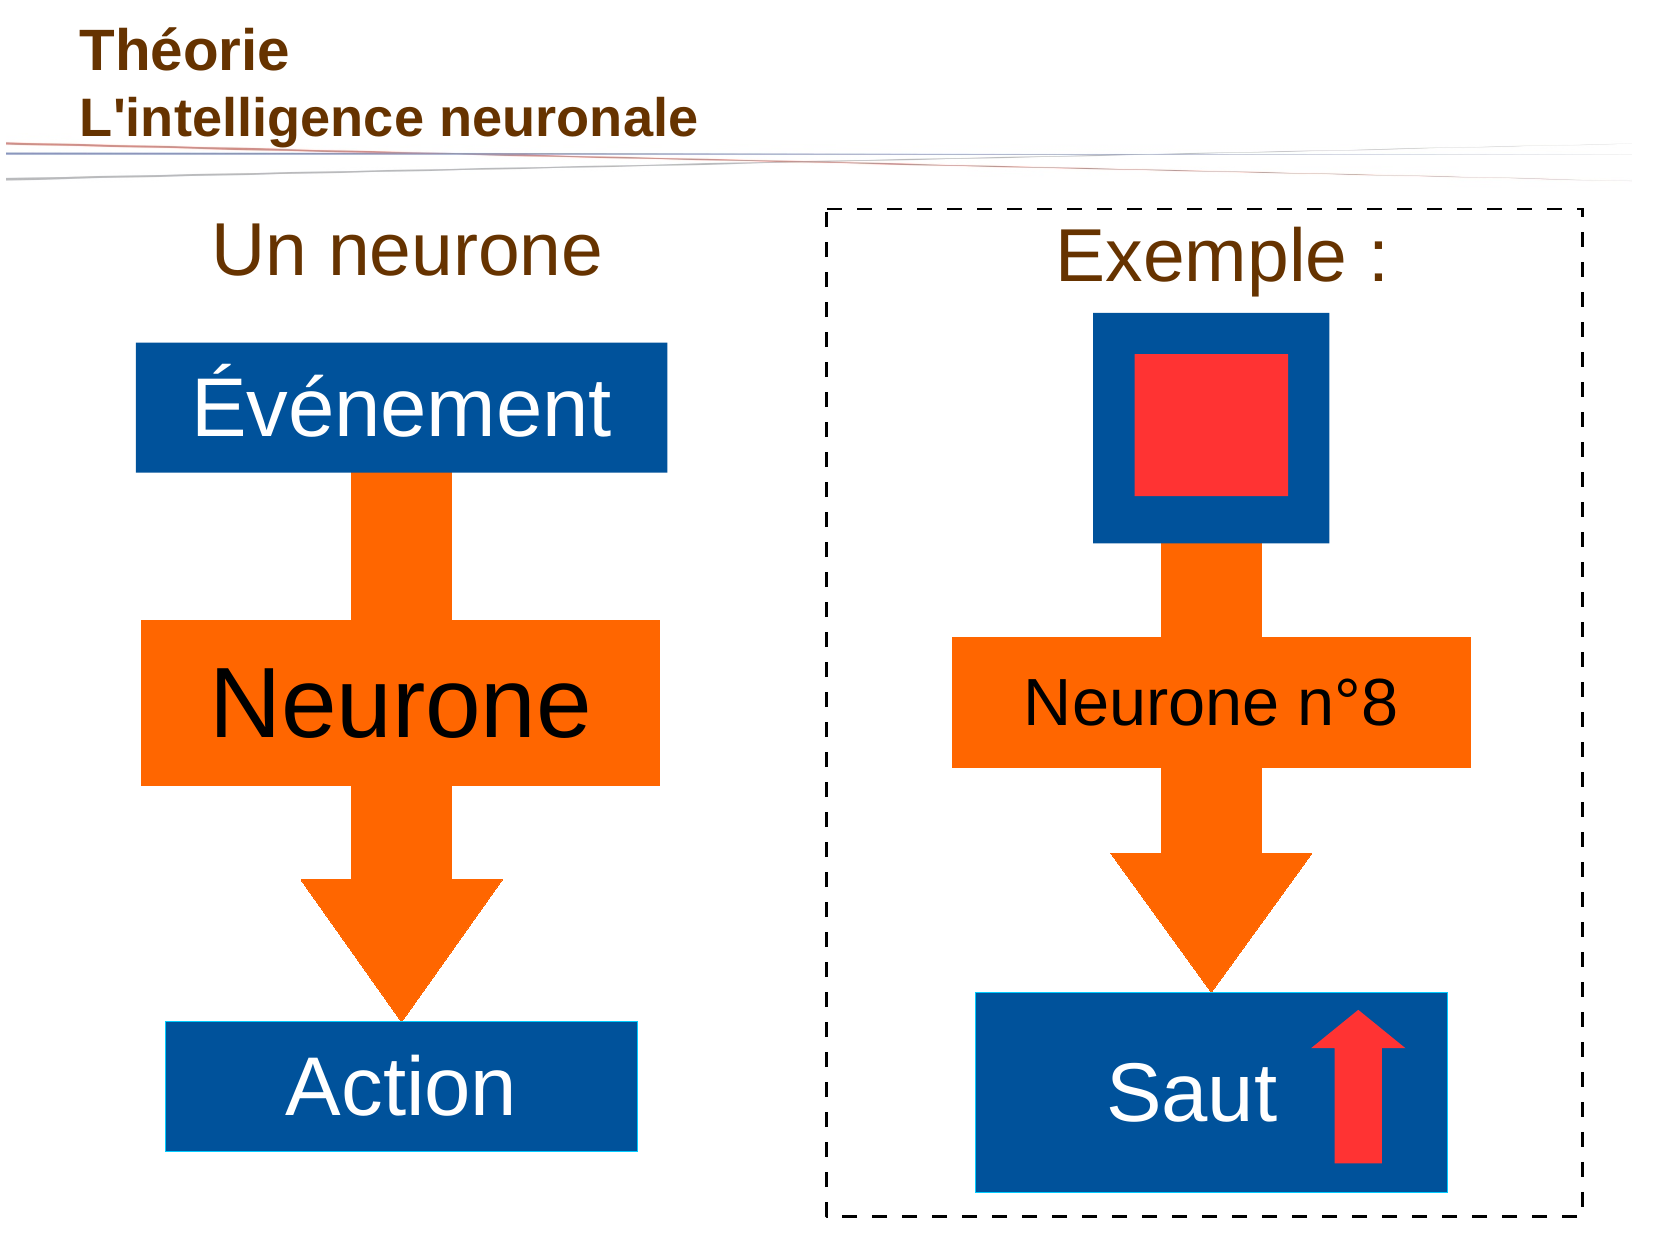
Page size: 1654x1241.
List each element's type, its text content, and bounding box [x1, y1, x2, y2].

text_box Événement [135, 342, 668, 473]
text_box [351, 473, 452, 620]
picture [6, 133, 1632, 208]
text_box Neurone [141, 620, 660, 786]
text_box [301, 786, 503, 1021]
title Théorie L'intelligence neuronale [0, 11, 780, 130]
text_box [826, 208, 1583, 1217]
title Un neurone [94, 208, 721, 291]
text_box Action [165, 1021, 638, 1152]
